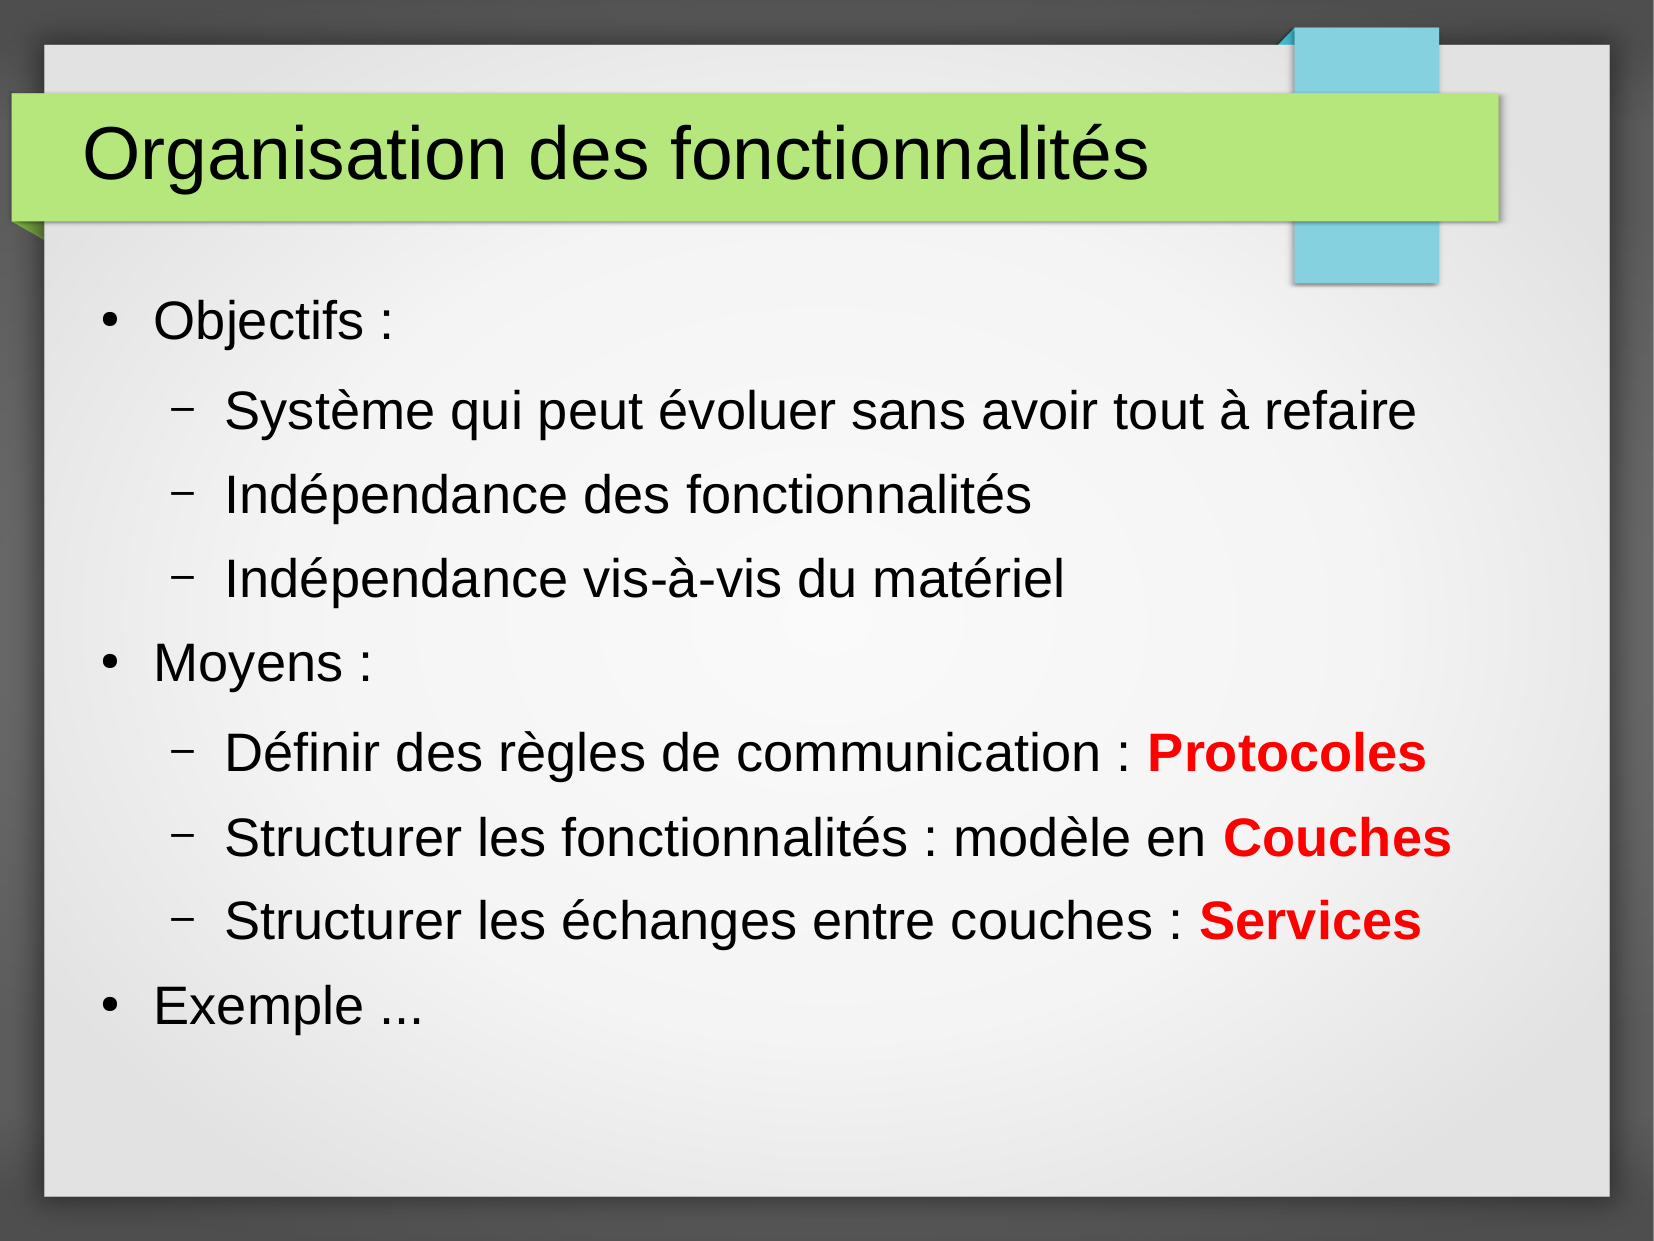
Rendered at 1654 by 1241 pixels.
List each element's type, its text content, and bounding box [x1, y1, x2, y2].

picture [0, 0, 1654, 1241]
list Objectifs : Système qui peut évoluer sans avoir tout à refaire Indépendance des fonctionnalités Indépendance vis-à-vis du matériel Moyens : Définir des règles de communication : Protocoles Structurer les fonctionnalités : modèle en Couches Structurer les échanges entre couches : Services Exemple ... [82, 290, 1571, 1182]
title Organisation des fonctionnalités [82, 94, 1264, 213]
